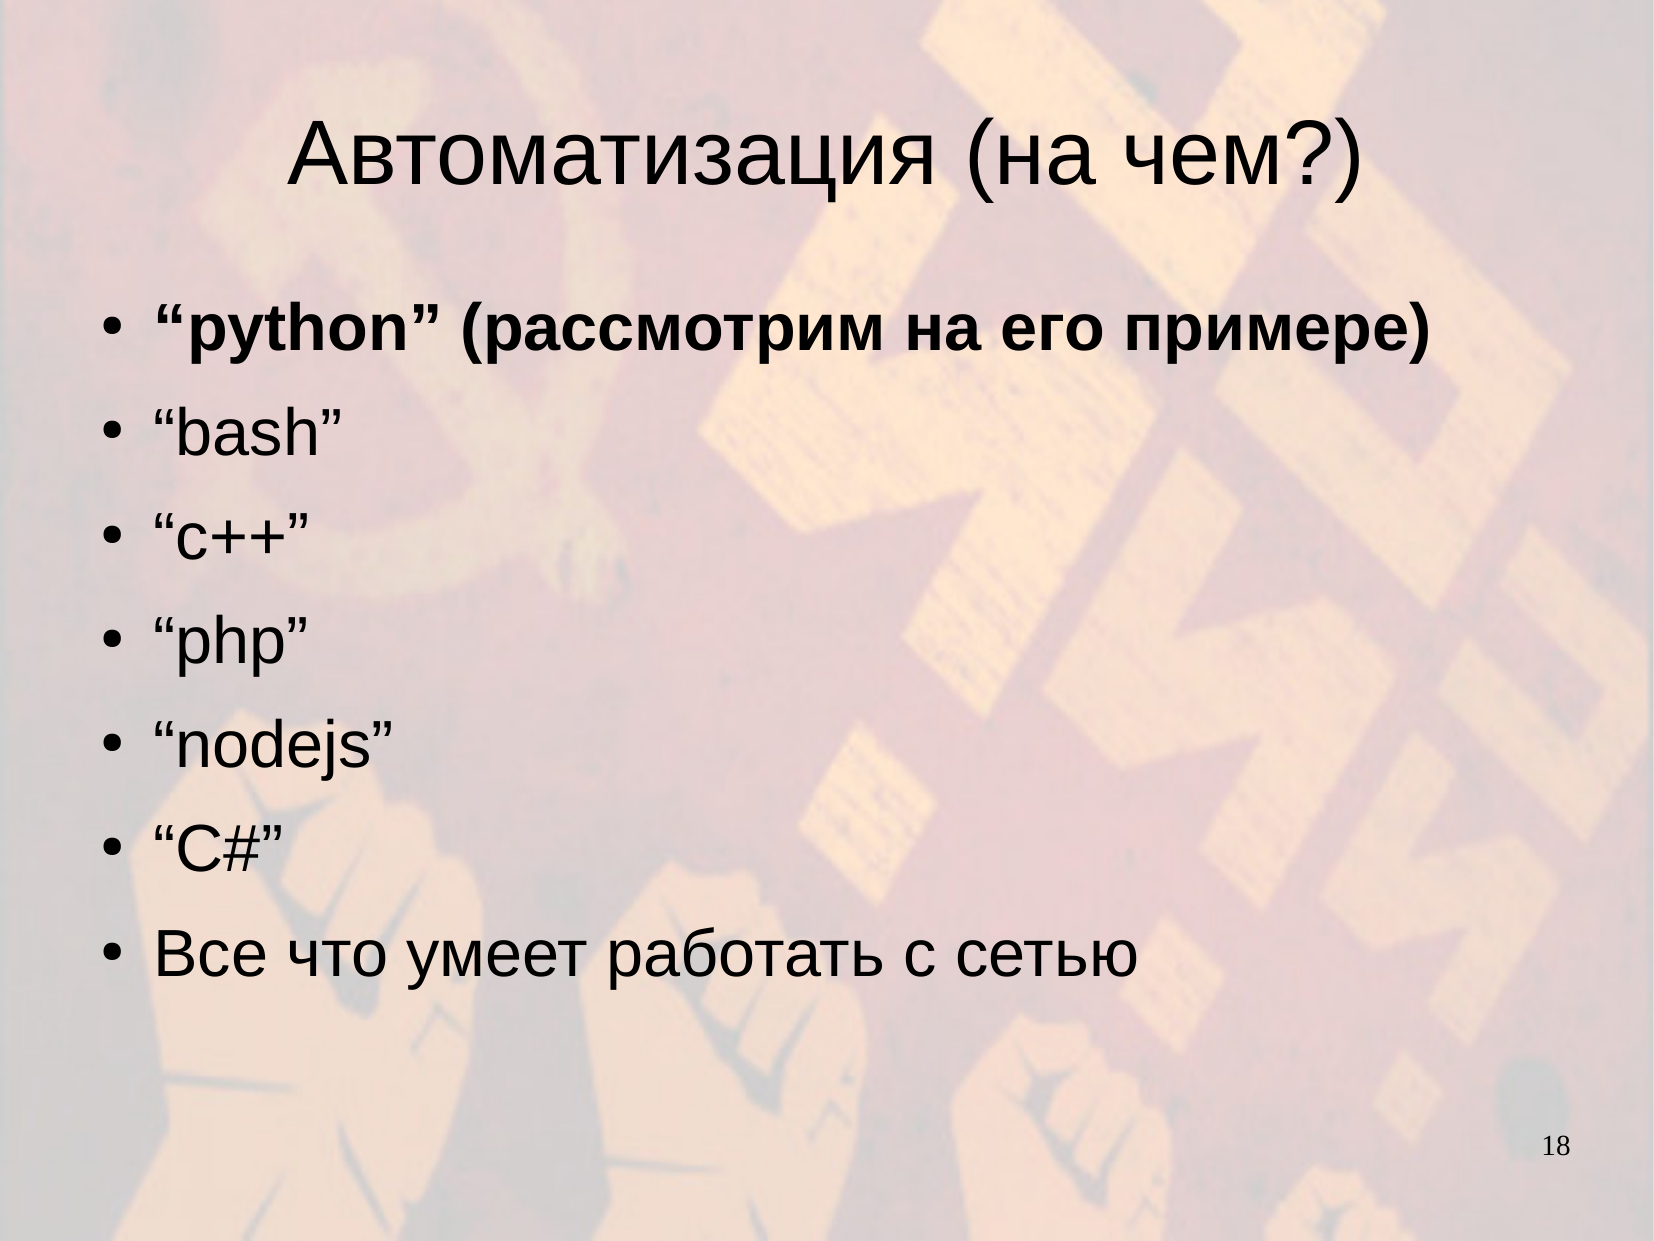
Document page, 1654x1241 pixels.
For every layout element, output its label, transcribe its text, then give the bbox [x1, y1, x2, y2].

title Автоматизация (на чем?) [82, 49, 1571, 257]
picture [0, 0, 1654, 1241]
list “python” (рассмотрим на его примере) “bash” “c++” “php” “nodejs” “C#” Все что умеет работать с сетью [82, 290, 1571, 1010]
